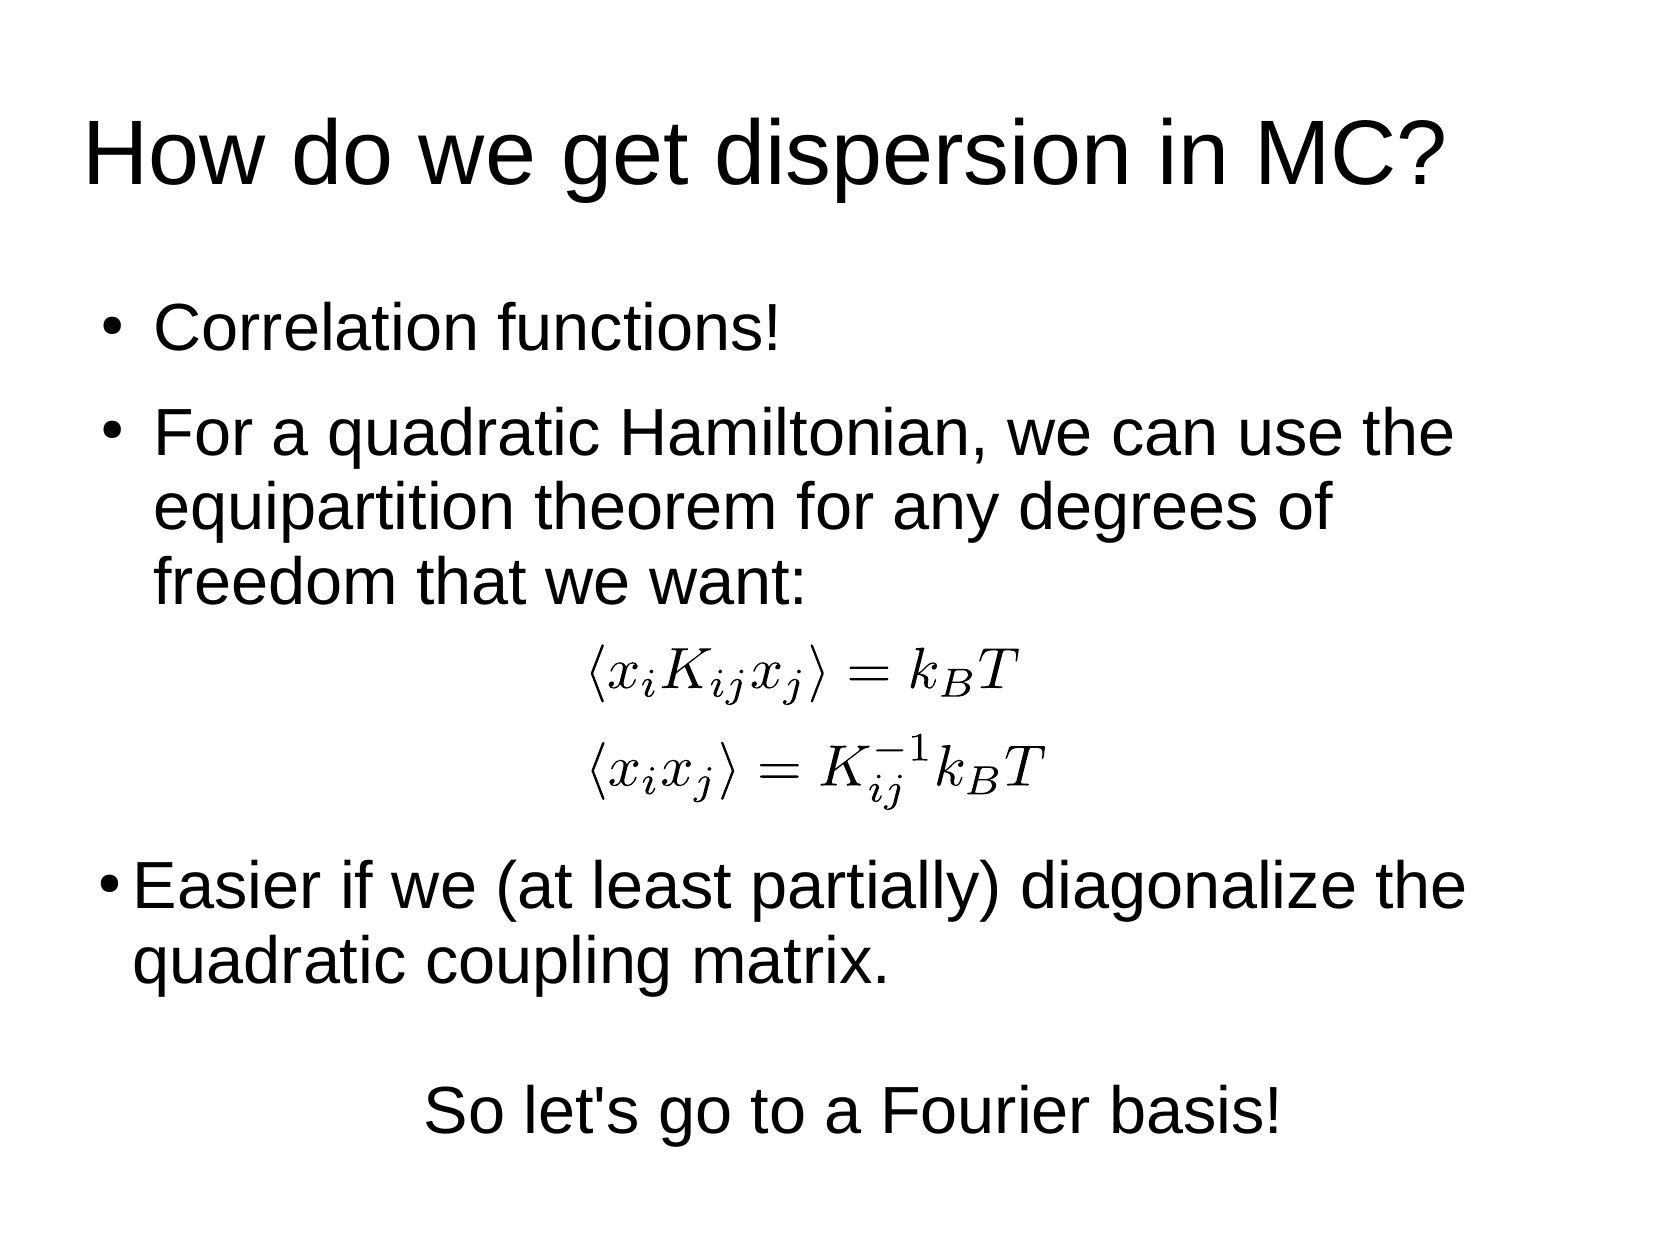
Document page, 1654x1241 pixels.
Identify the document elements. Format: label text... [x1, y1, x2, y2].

text_box [585, 733, 1047, 811]
title How do we get dispersion in MC? [82, 49, 1571, 257]
text_box [584, 644, 1021, 706]
text_box Easier if we (at least partially) diagonalize the quadratic coupling matrix. So let's go to a Fourier basis! [82, 841, 1591, 1156]
list Correlation functions! For a quadratic Hamiltonian, we can use the equipartition theorem for any degrees of freedom that we want: [82, 290, 1571, 841]
